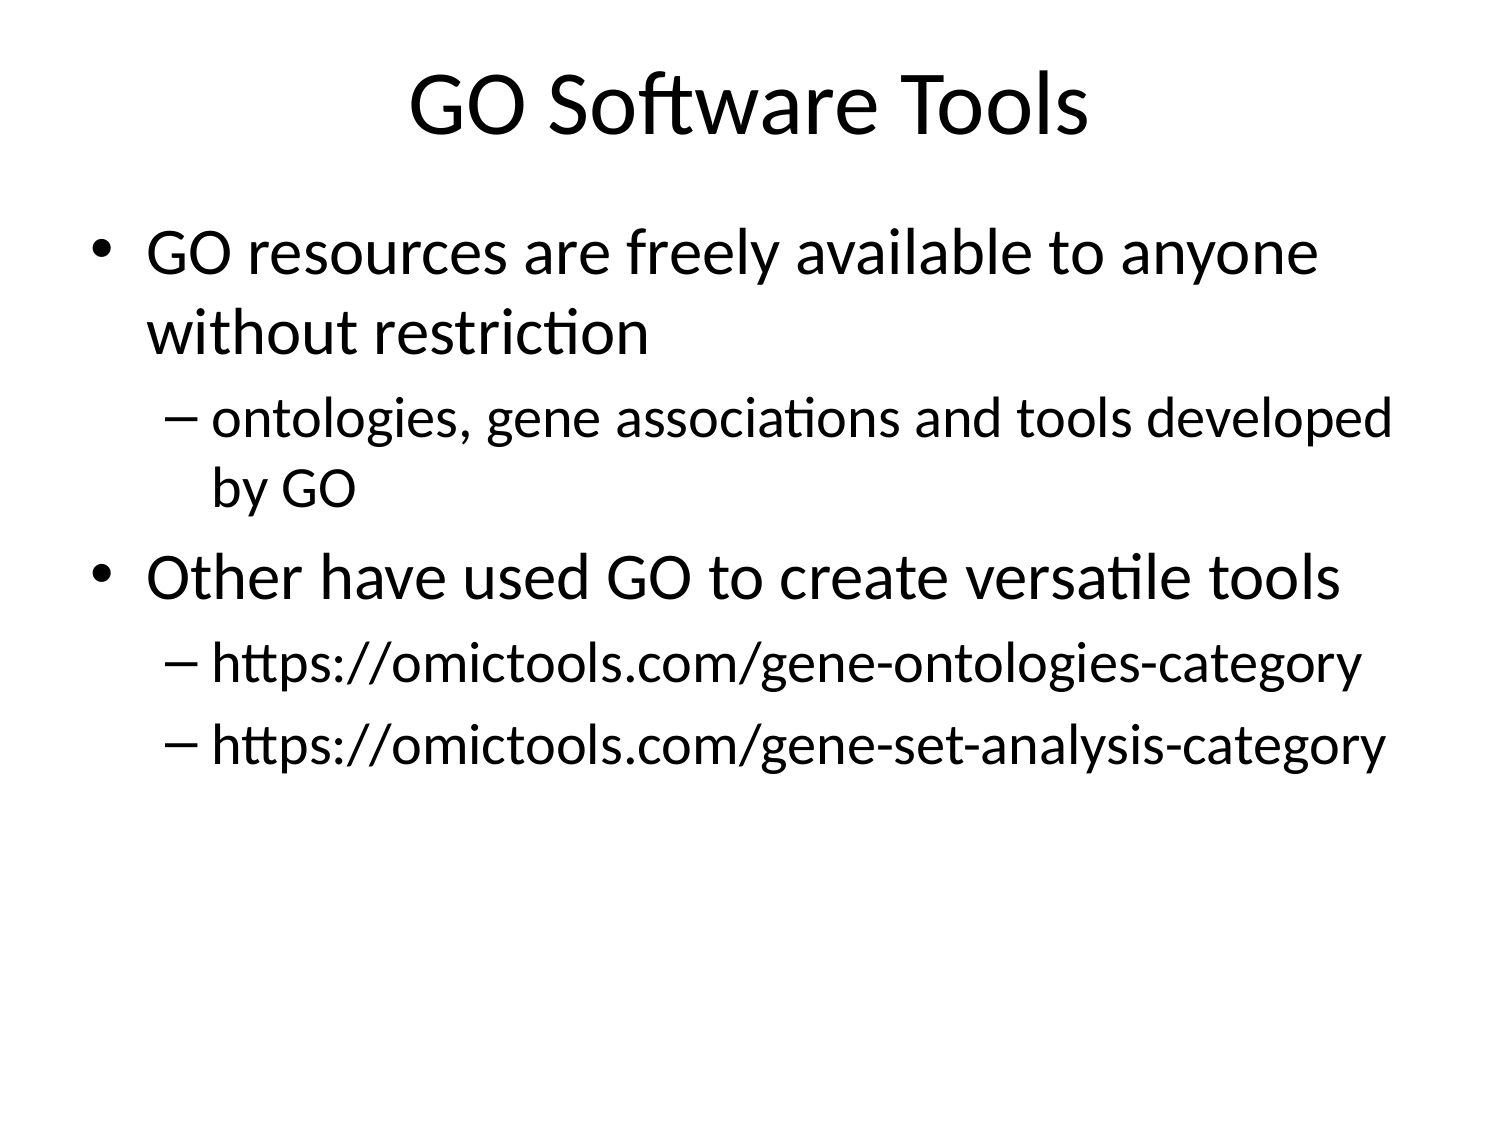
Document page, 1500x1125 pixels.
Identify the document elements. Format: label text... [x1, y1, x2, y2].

list GO resources are freely available to anyone without restriction ontologies, gene associations and tools developed by GO Other have used GO to create versatile tools https://omictools.com/gene-ontologies-category https://omictools.com/gene-set-analysis-category [75, 200, 1425, 1005]
title GO Software Tools [75, 45, 1425, 150]
